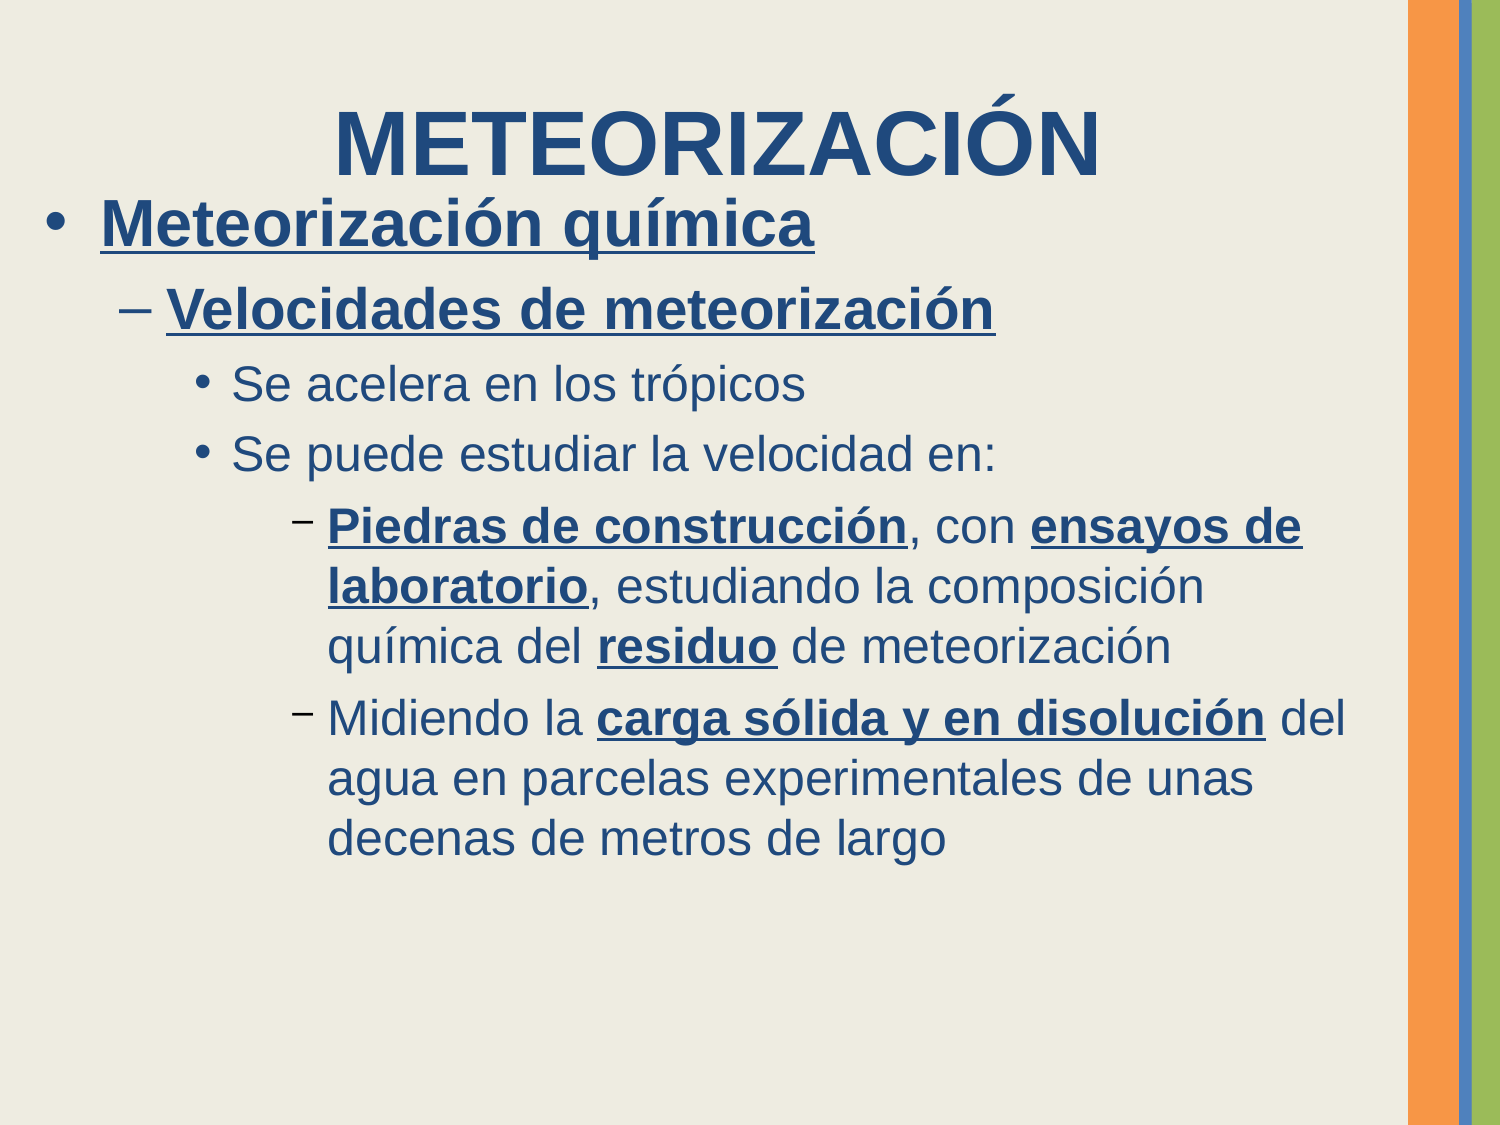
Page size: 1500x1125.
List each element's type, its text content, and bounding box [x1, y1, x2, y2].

list Meteorización química Velocidades de meteorización Se acelera en los trópicos Se puede estudiar la velocidad en: Piedras de construcción, con ensayos de laboratorio, estudiando la composición química del residuo de meteorización Midiendo la carga sólida y en disolución del agua en parcelas experimentales de unas decenas de metros de largo [29, 172, 1408, 1102]
title meteorización [29, 45, 1408, 172]
